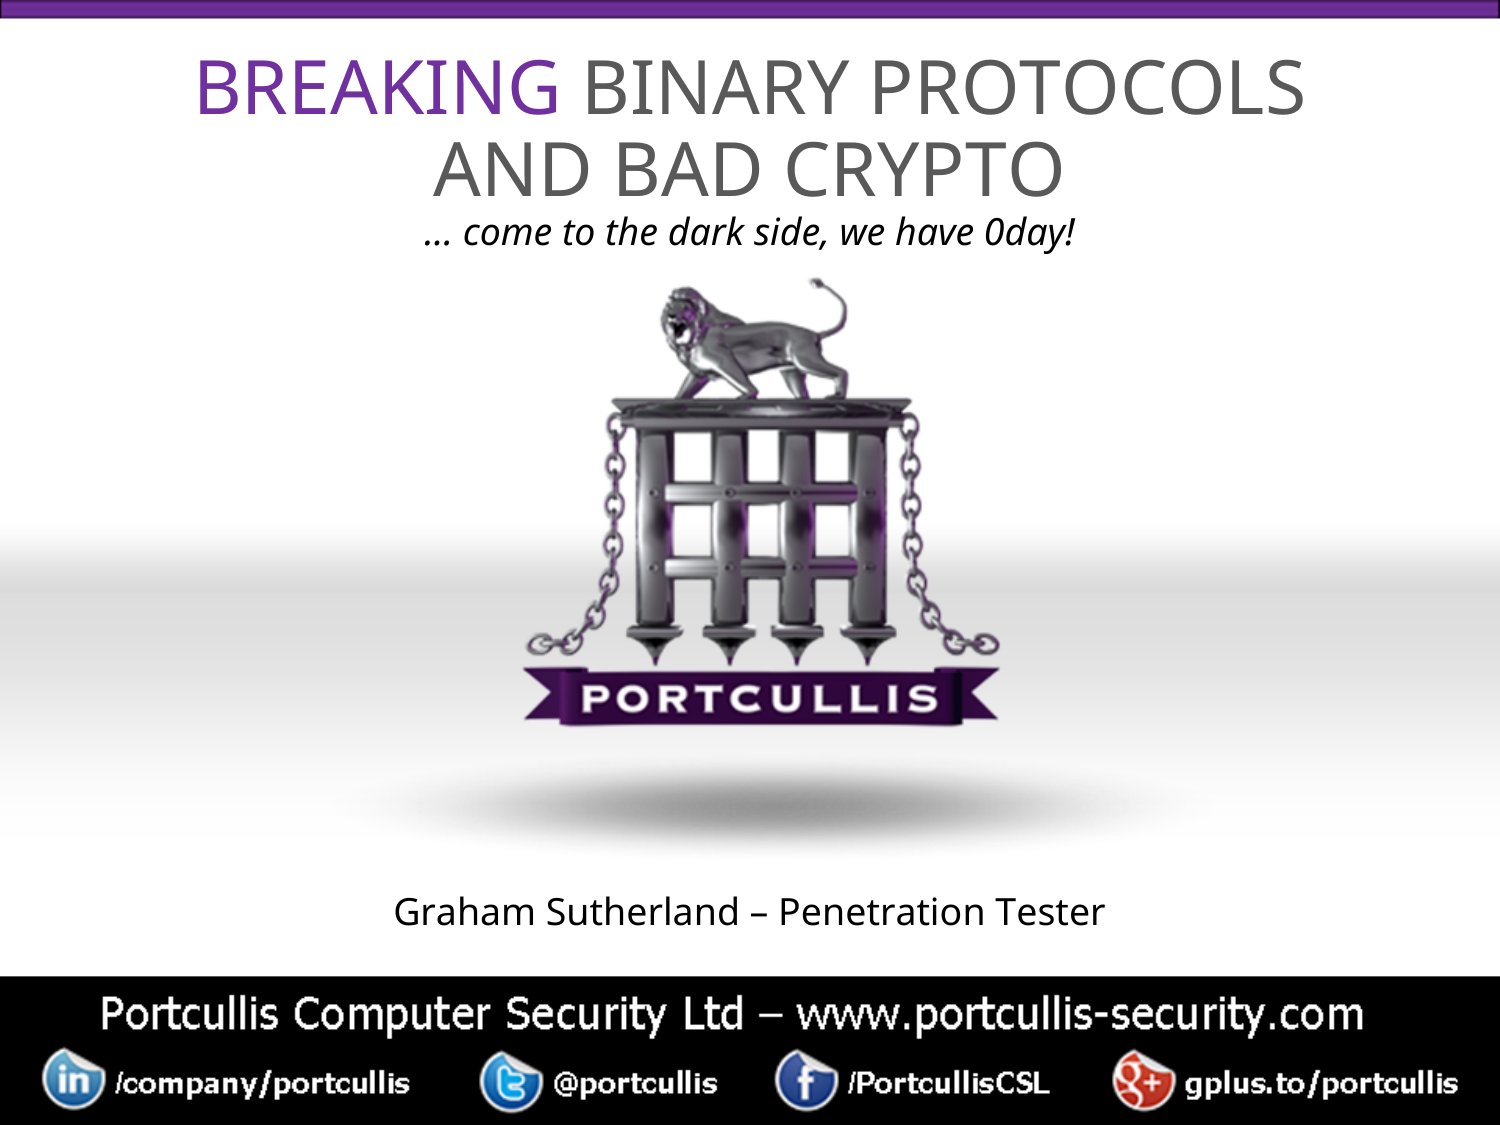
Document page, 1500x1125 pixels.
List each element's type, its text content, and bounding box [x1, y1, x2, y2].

title BREAKING BINARY PROTOCOLS AND BAD CRYPTO [0, 42, 1500, 200]
text_box … come to the dark side, we have 0day! [0, 200, 1500, 261]
text_box Graham Sutherland – Penetration Tester [0, 880, 1500, 941]
picture [0, 261, 1500, 880]
picture [0, 941, 1500, 1125]
picture [0, 0, 1500, 42]
